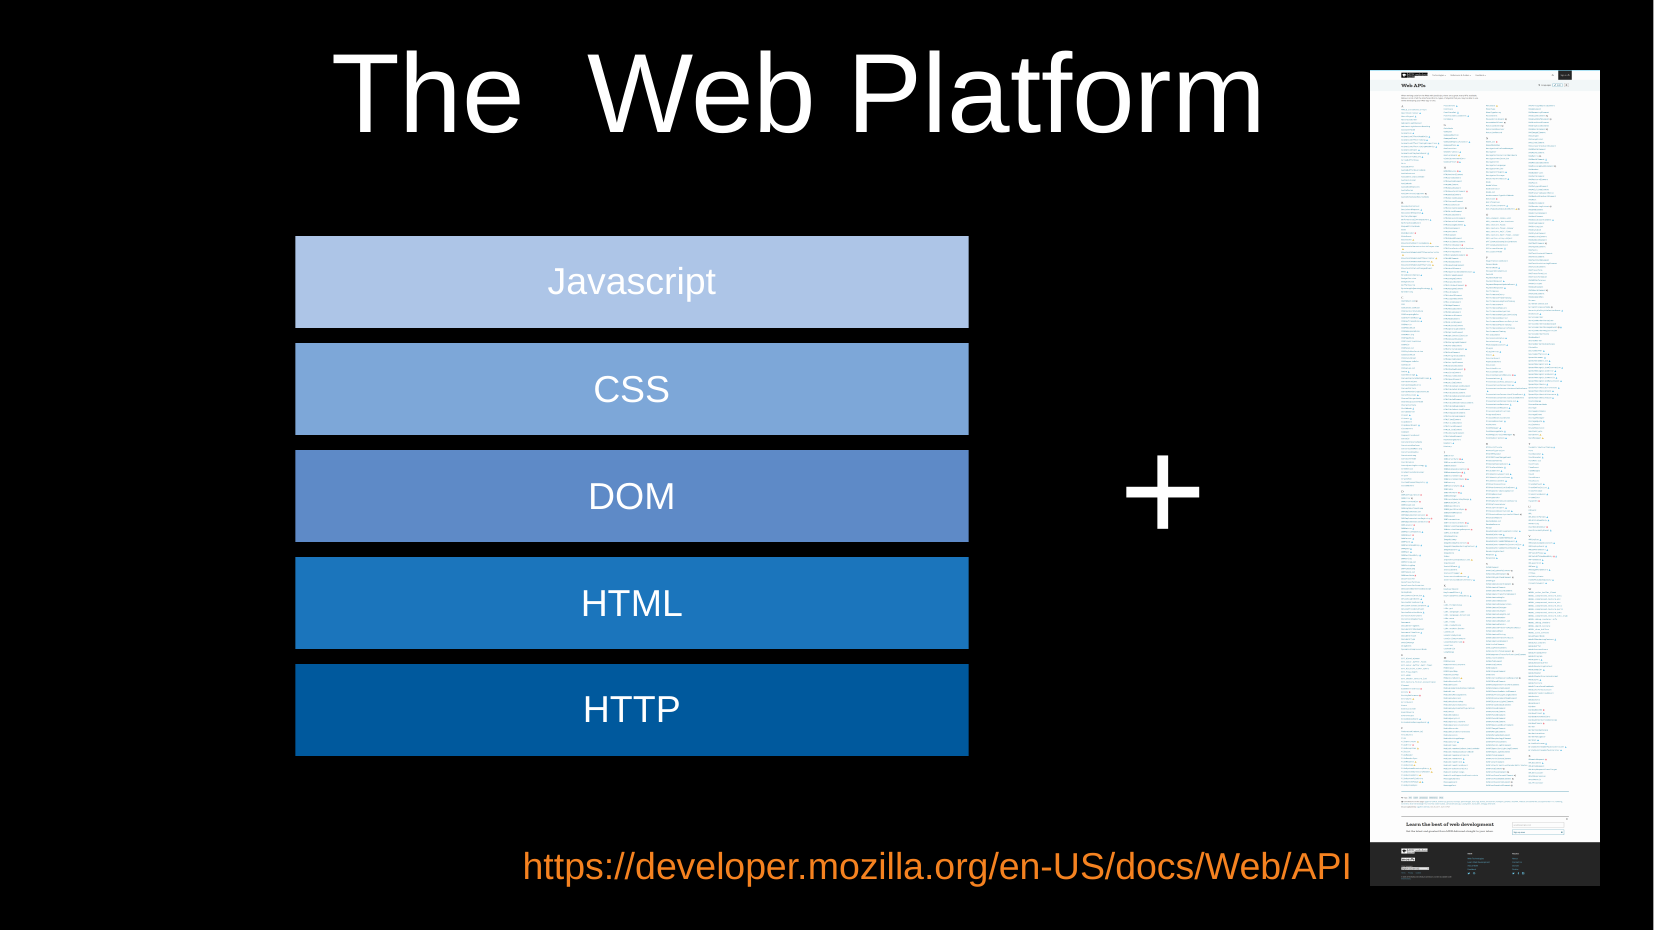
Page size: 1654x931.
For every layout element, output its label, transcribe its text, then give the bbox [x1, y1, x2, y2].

text_box Javascript [295, 236, 969, 328]
text_box CSS [295, 343, 969, 435]
picture [1370, 70, 1600, 886]
text_box DOM [295, 450, 969, 542]
text_box HTTP [295, 664, 969, 756]
text_box + [1098, 413, 1229, 567]
text_box The Web Platform [316, 23, 1312, 206]
text_box https://developer.mozilla.org/en-US/docs/Web/API [507, 838, 1418, 896]
text_box HTML [295, 557, 969, 649]
